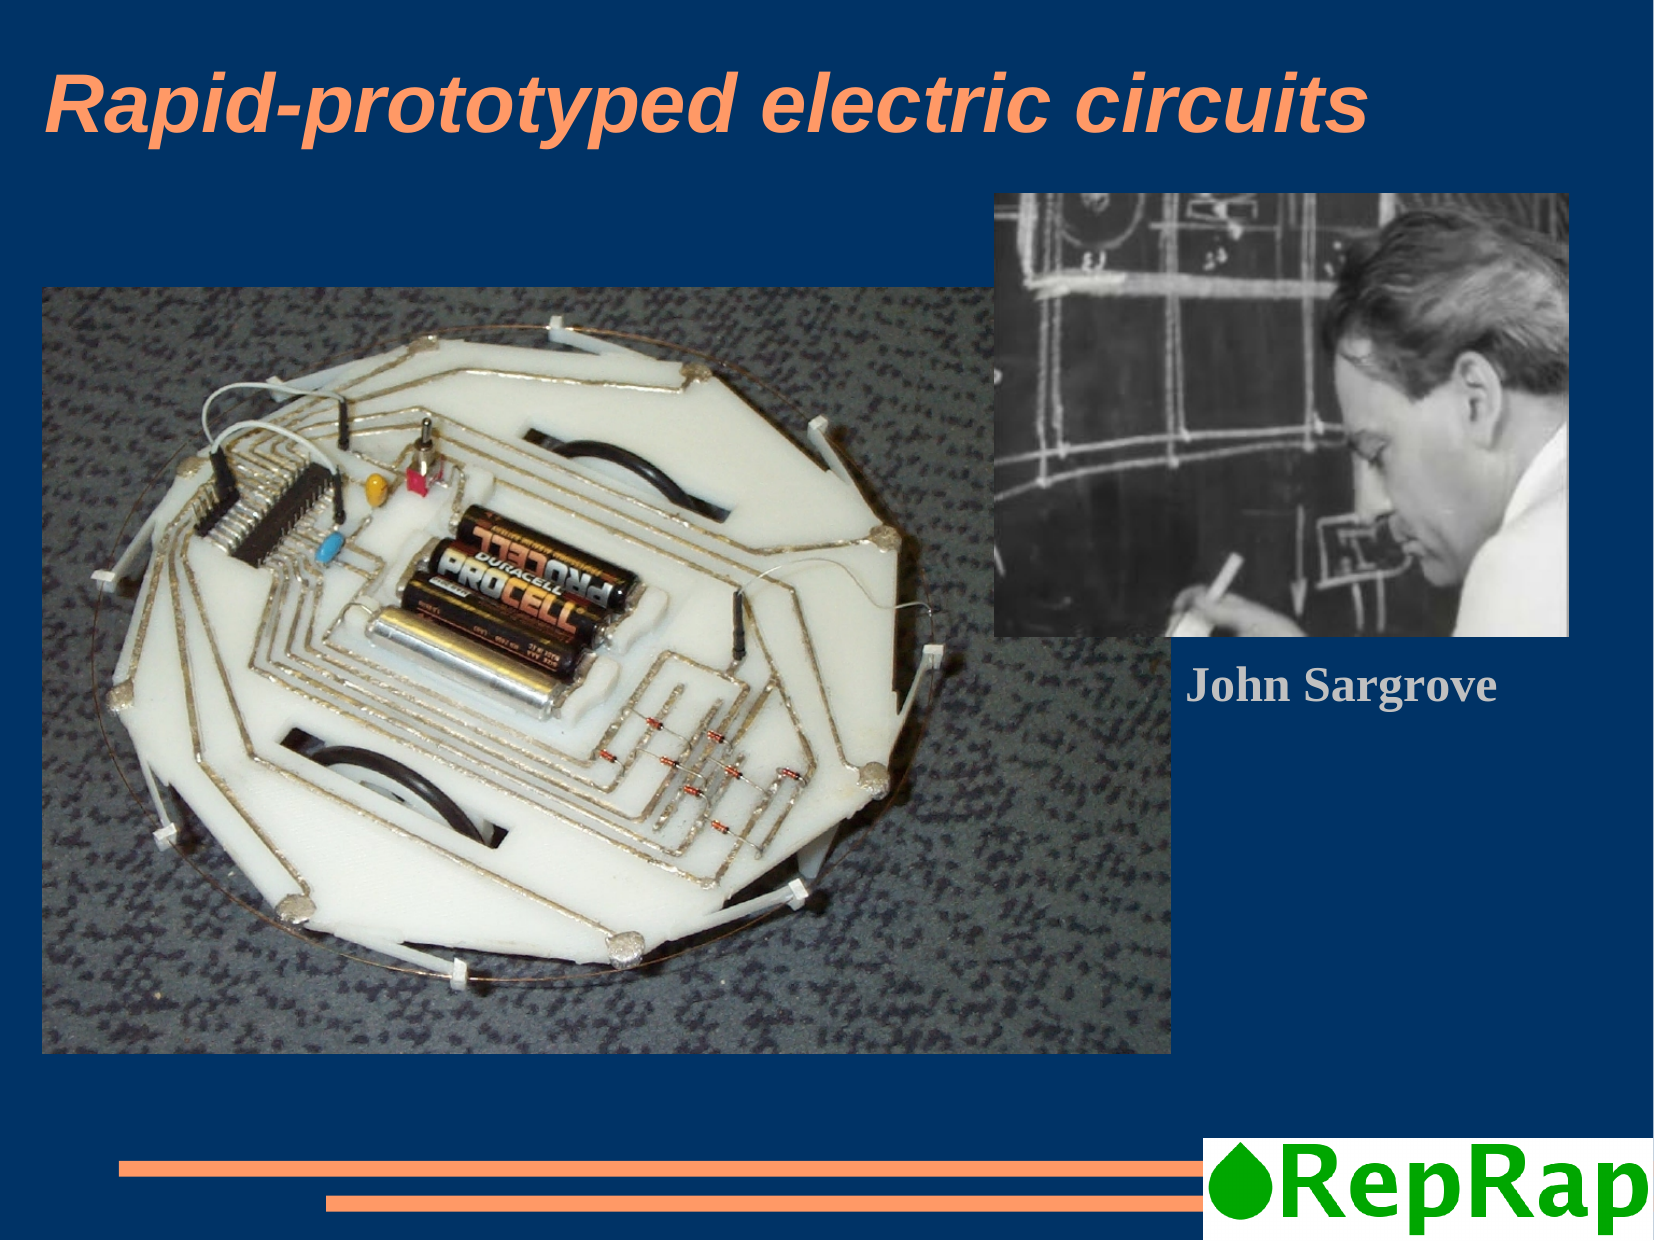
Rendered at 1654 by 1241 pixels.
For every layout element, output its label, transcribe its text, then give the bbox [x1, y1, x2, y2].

title Rapid-prototyped electric circuits [44, 0, 1574, 208]
picture [1203, 1138, 1654, 1241]
picture [42, 193, 1569, 1054]
text_box John Sargrove [1185, 656, 1608, 742]
